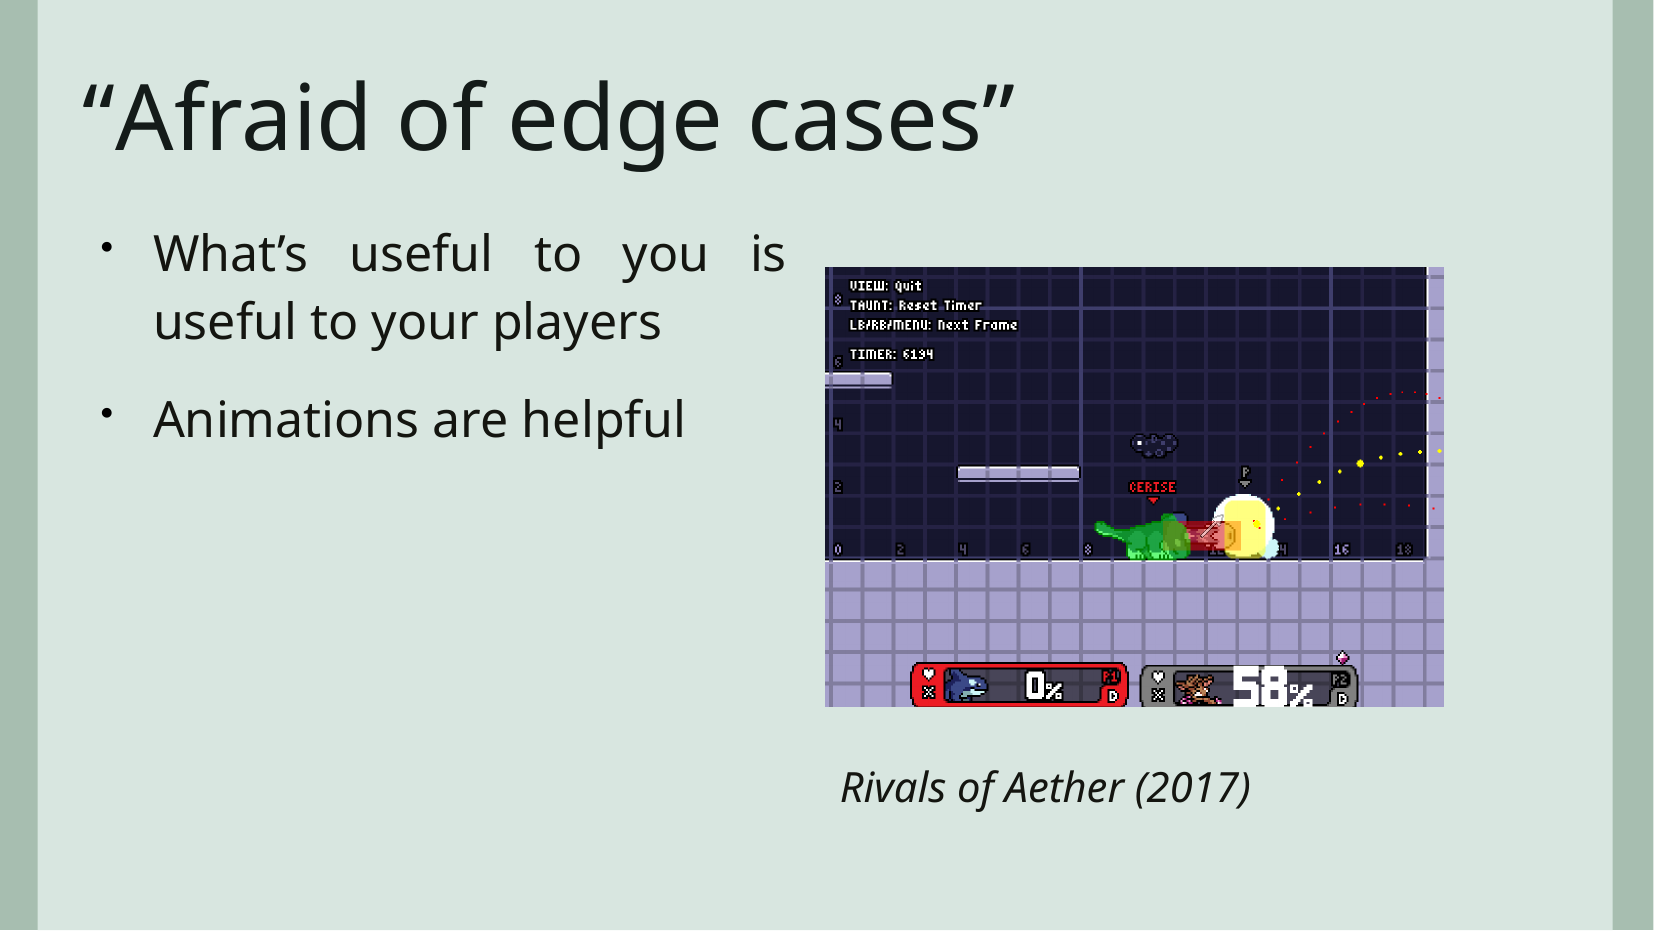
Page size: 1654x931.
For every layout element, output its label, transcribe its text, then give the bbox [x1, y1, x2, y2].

picture [825, 267, 1444, 708]
list What’s useful to you is useful to your players Animations are helpful [82, 217, 788, 758]
text_box Rivals of Aether (2017) [825, 750, 1313, 826]
title “Afraid of edge cases” [82, 37, 1576, 193]
